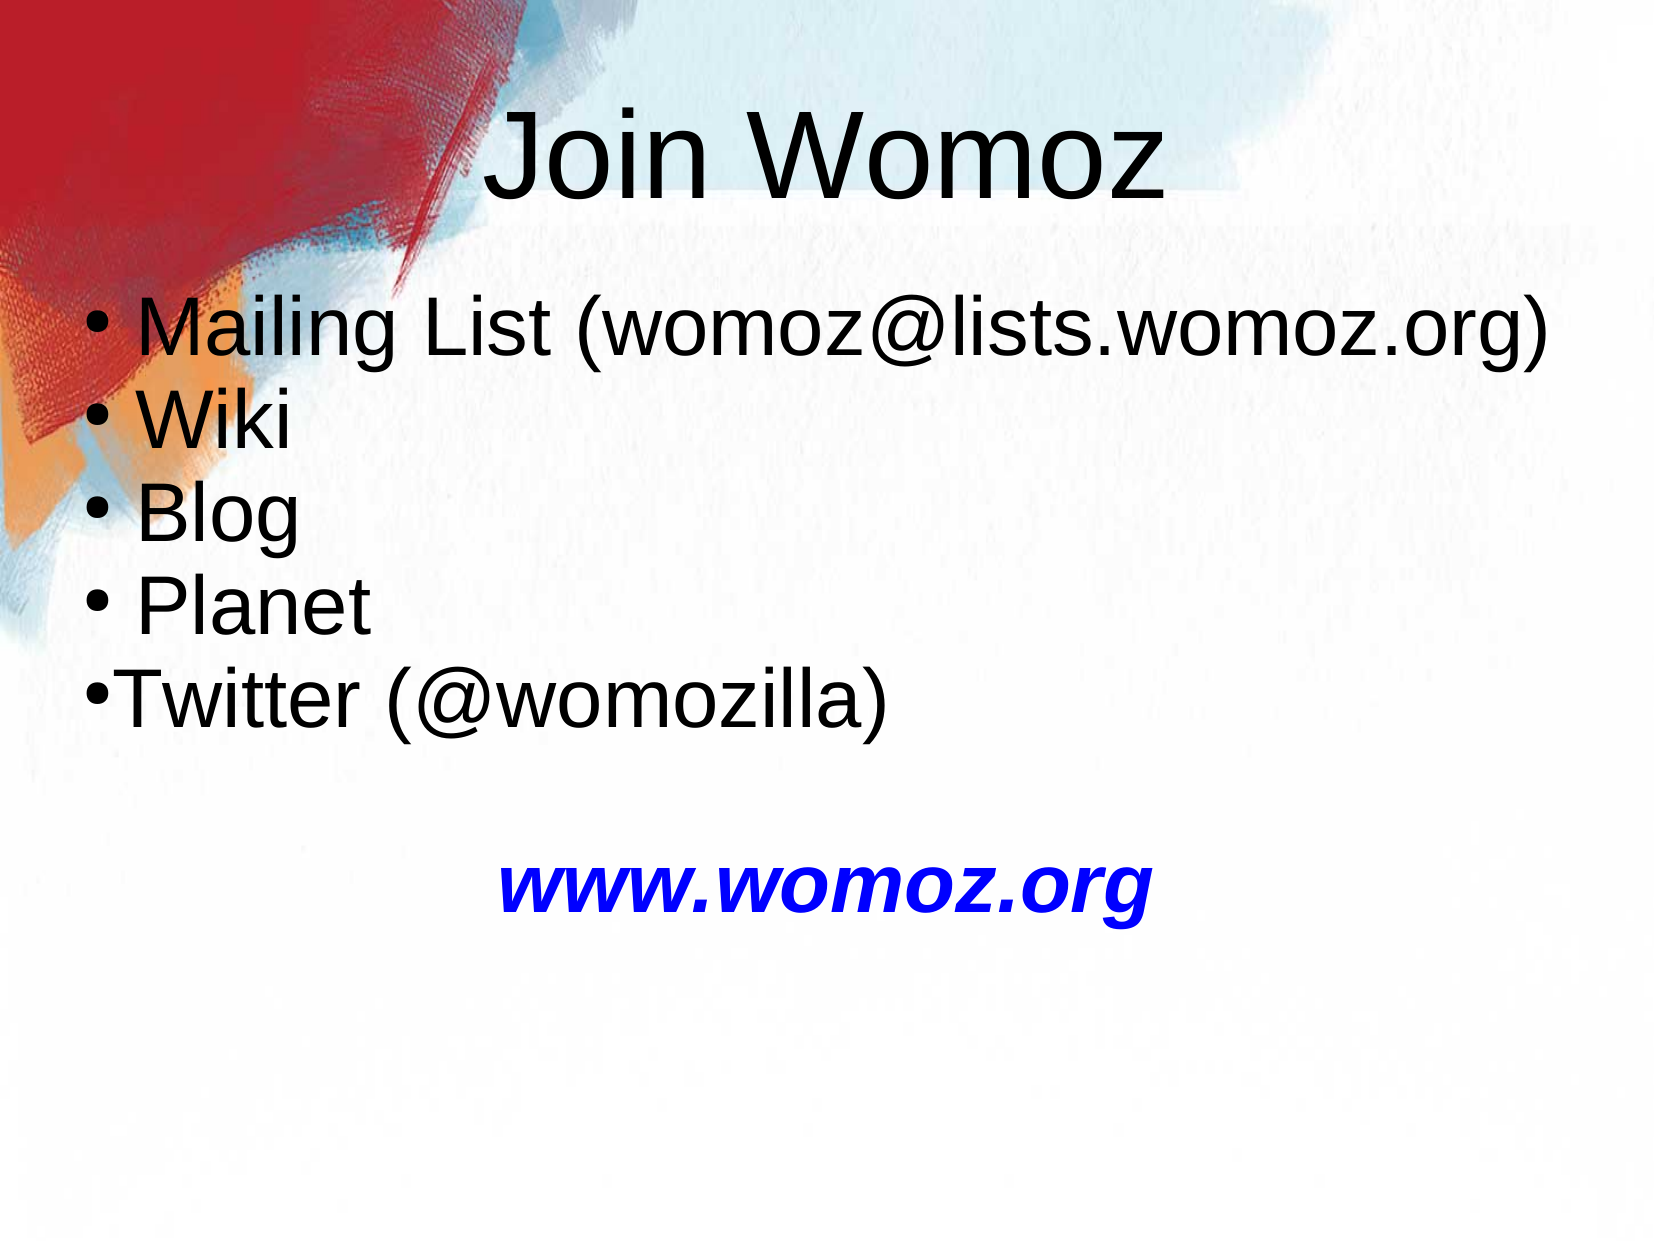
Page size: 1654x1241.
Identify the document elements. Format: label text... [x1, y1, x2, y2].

subtitle Mailing List (womoz@lists.womoz.org) Wiki Blog Planet Twitter (@womozilla) www.womoz.org [82, 275, 1571, 1025]
picture [0, 0, 1654, 1241]
title Join Womoz [82, 49, 1571, 257]
